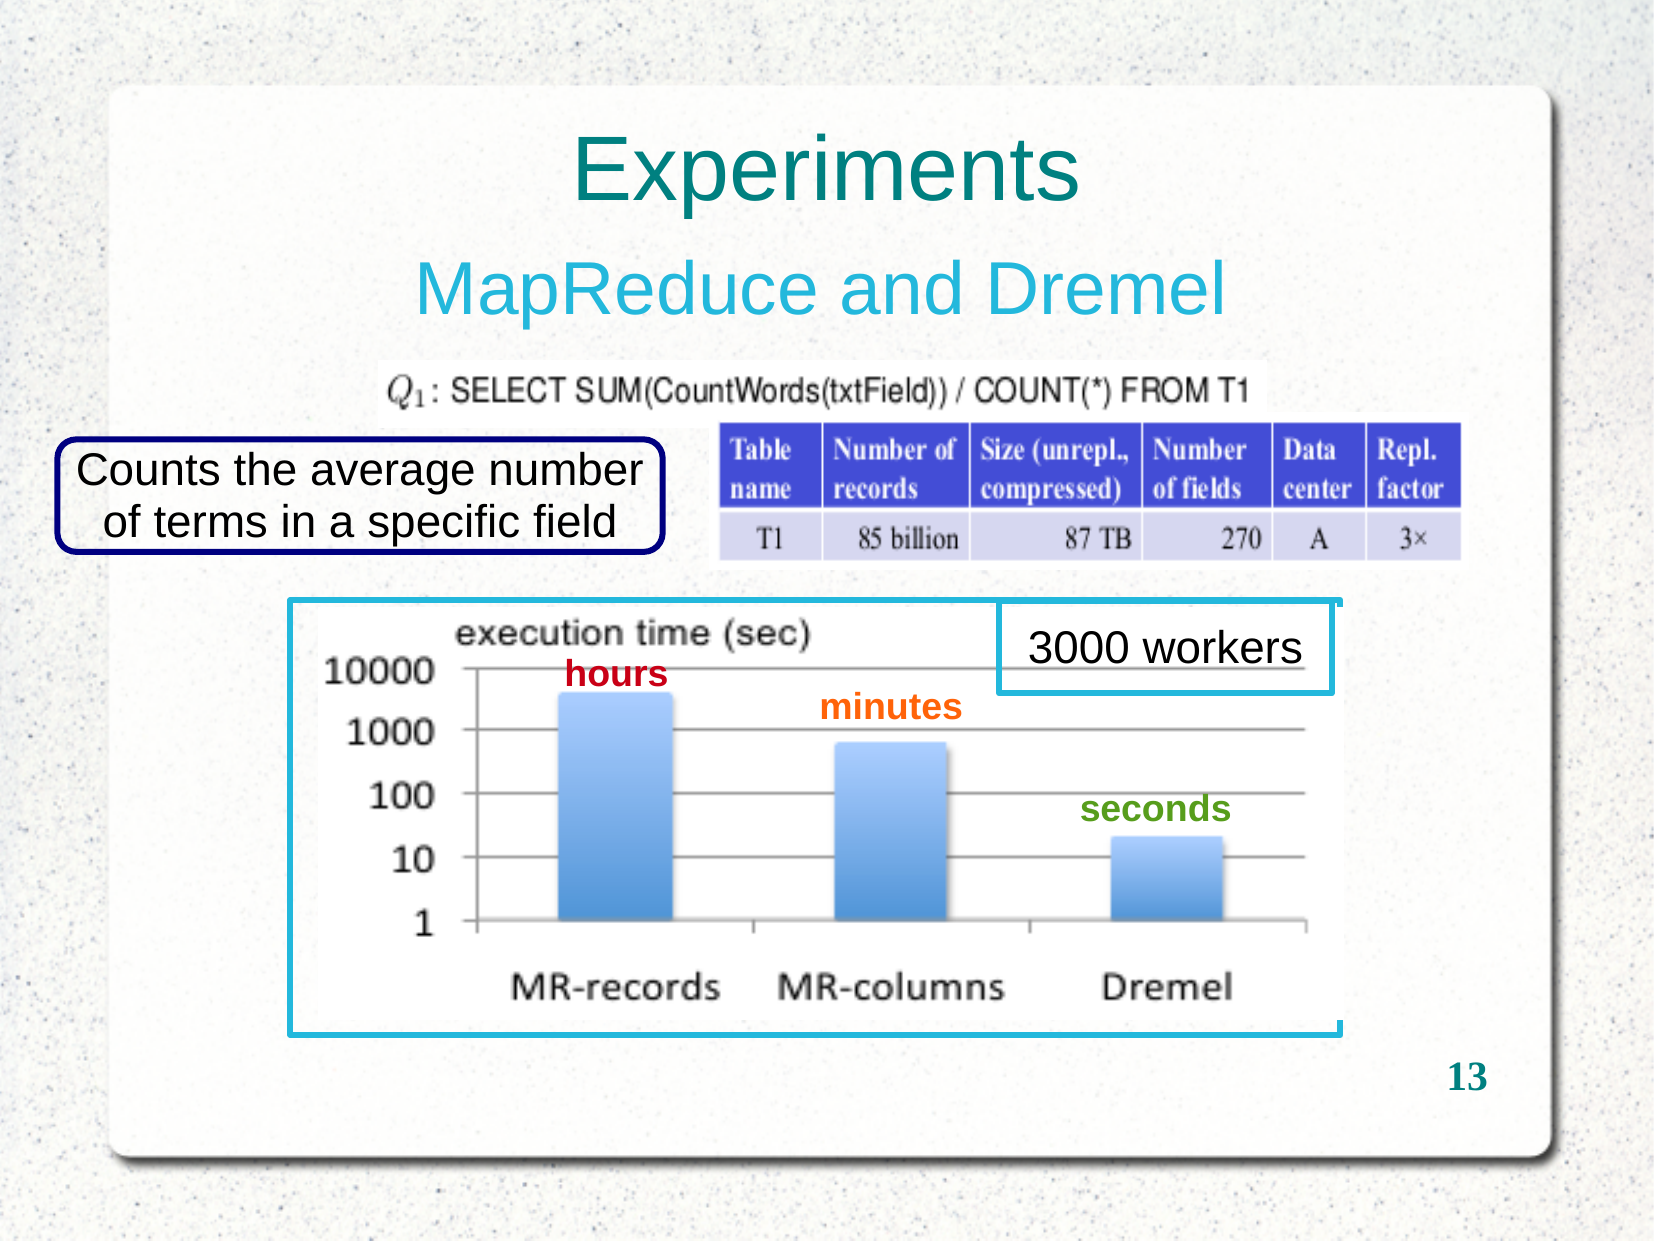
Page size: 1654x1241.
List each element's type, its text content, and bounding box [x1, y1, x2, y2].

title Experiments [118, 96, 1536, 241]
text_box hours [549, 645, 721, 702]
picture [0, 0, 1654, 1241]
text_box seconds [1065, 780, 1276, 837]
text_box Counts the average number of terms in a specific field [57, 439, 663, 552]
title MapReduce and Dremel [112, 216, 1531, 361]
text_box [290, 600, 1341, 1036]
text_box minutes [804, 678, 1006, 736]
text_box 3000 workers [999, 601, 1332, 694]
